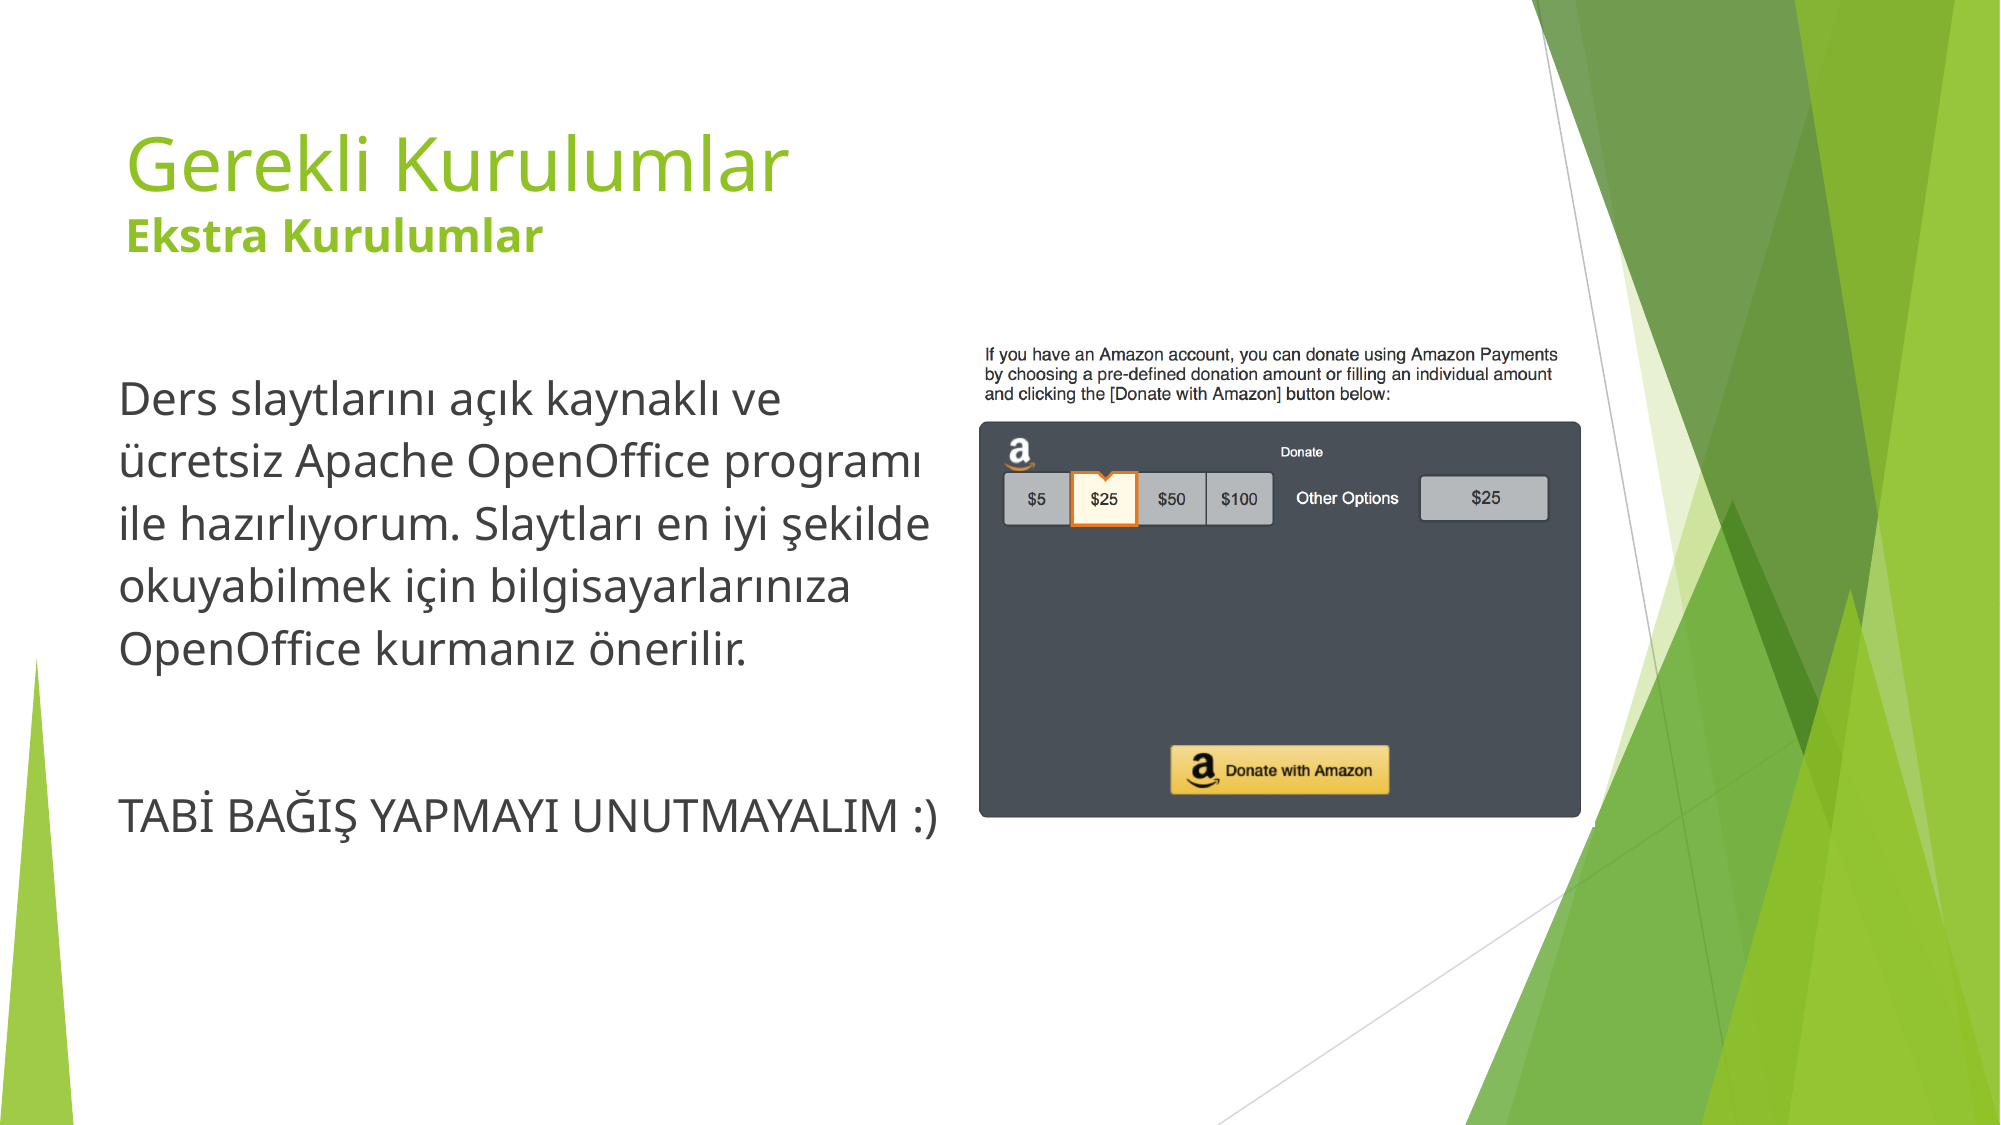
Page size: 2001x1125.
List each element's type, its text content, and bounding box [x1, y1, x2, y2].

title Gerekli Kurulumlar Ekstra Kurulumlar [111, 109, 1522, 326]
text_box Ders slaytlarını açık kaynaklı ve ücretsiz Apache OpenOffice programı ile hazırlıyorum. Slaytları en iyi şekilde okuyabilmek için bilgisayarlarınıza OpenOffice kurmanız önerilir. TABİ BAĞIŞ YAPMAYI UNUTMAYALIM :) [118, 366, 960, 1125]
picture [968, 330, 1595, 827]
